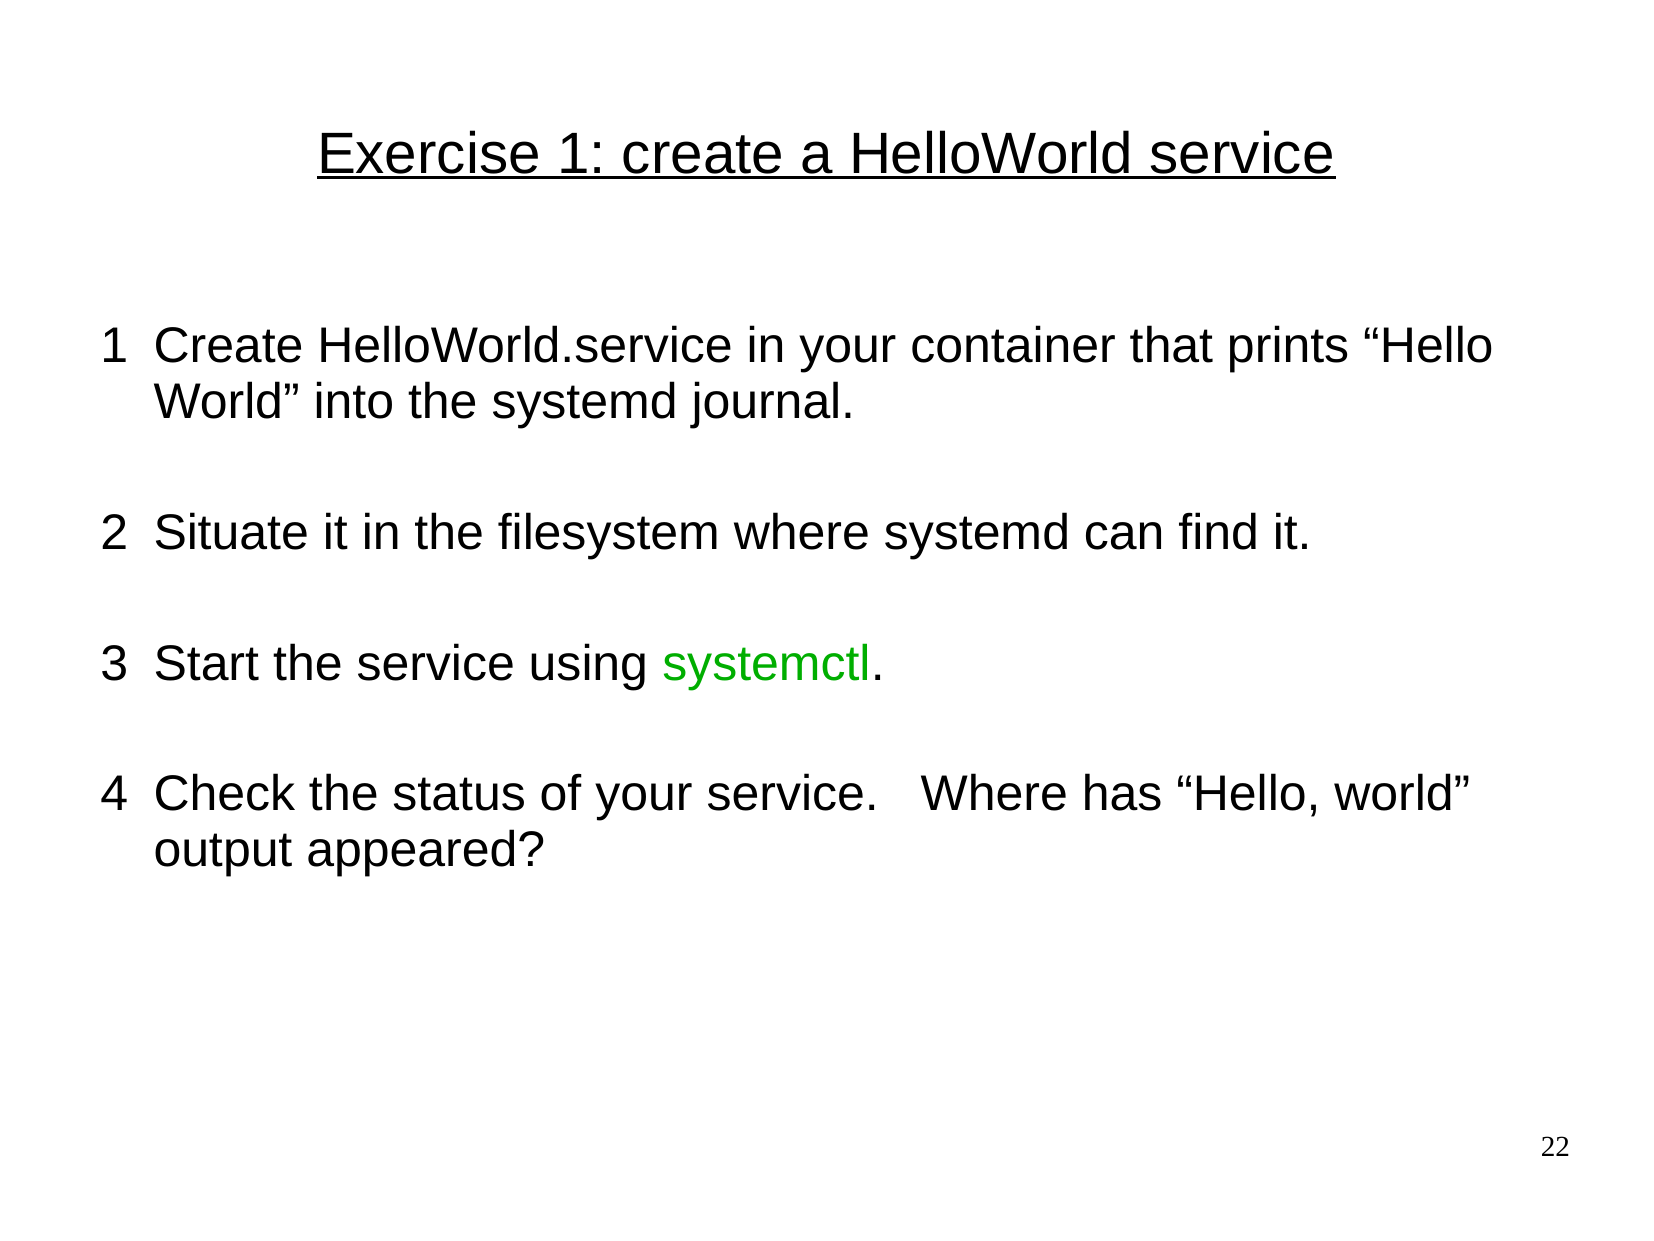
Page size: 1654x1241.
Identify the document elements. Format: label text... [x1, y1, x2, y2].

title Exercise 1: create a HelloWorld service [82, 49, 1571, 257]
list Create HelloWorld.service in your container that prints “Hello World” into the systemd journal. Situate it in the filesystem where systemd can find it. Start the service using systemctl. Check the status of your service. Where has “Hello, world” output appeared? [82, 317, 1571, 923]
